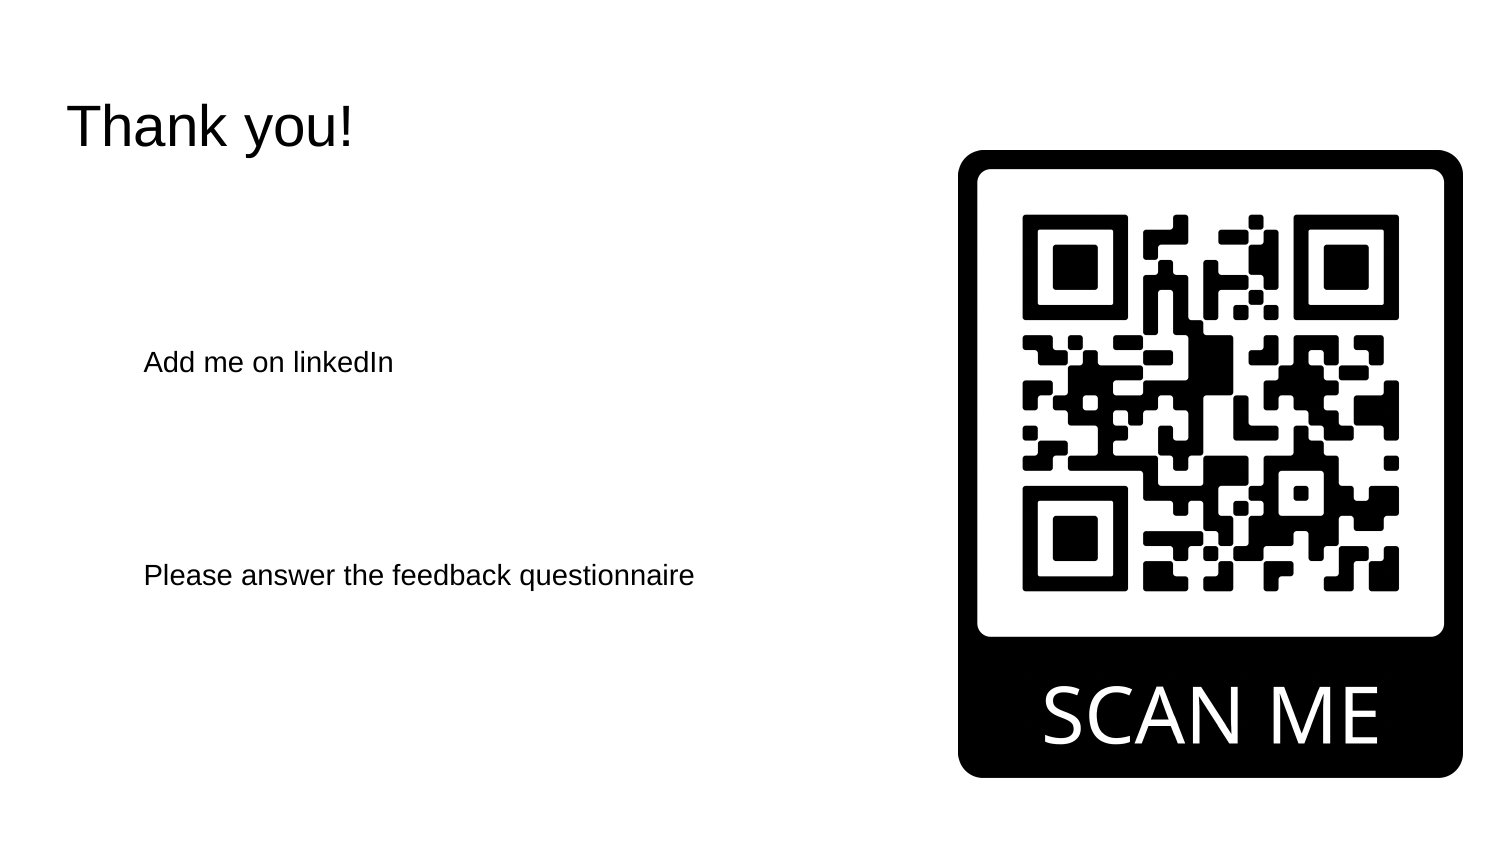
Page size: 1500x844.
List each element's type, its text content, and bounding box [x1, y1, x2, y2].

text_box Please answer the feedback questionnaire [128, 540, 1333, 682]
picture [958, 150, 1463, 778]
text_box Add me on linkedIn [128, 328, 1333, 469]
title Thank you! [51, 72, 1449, 167]
